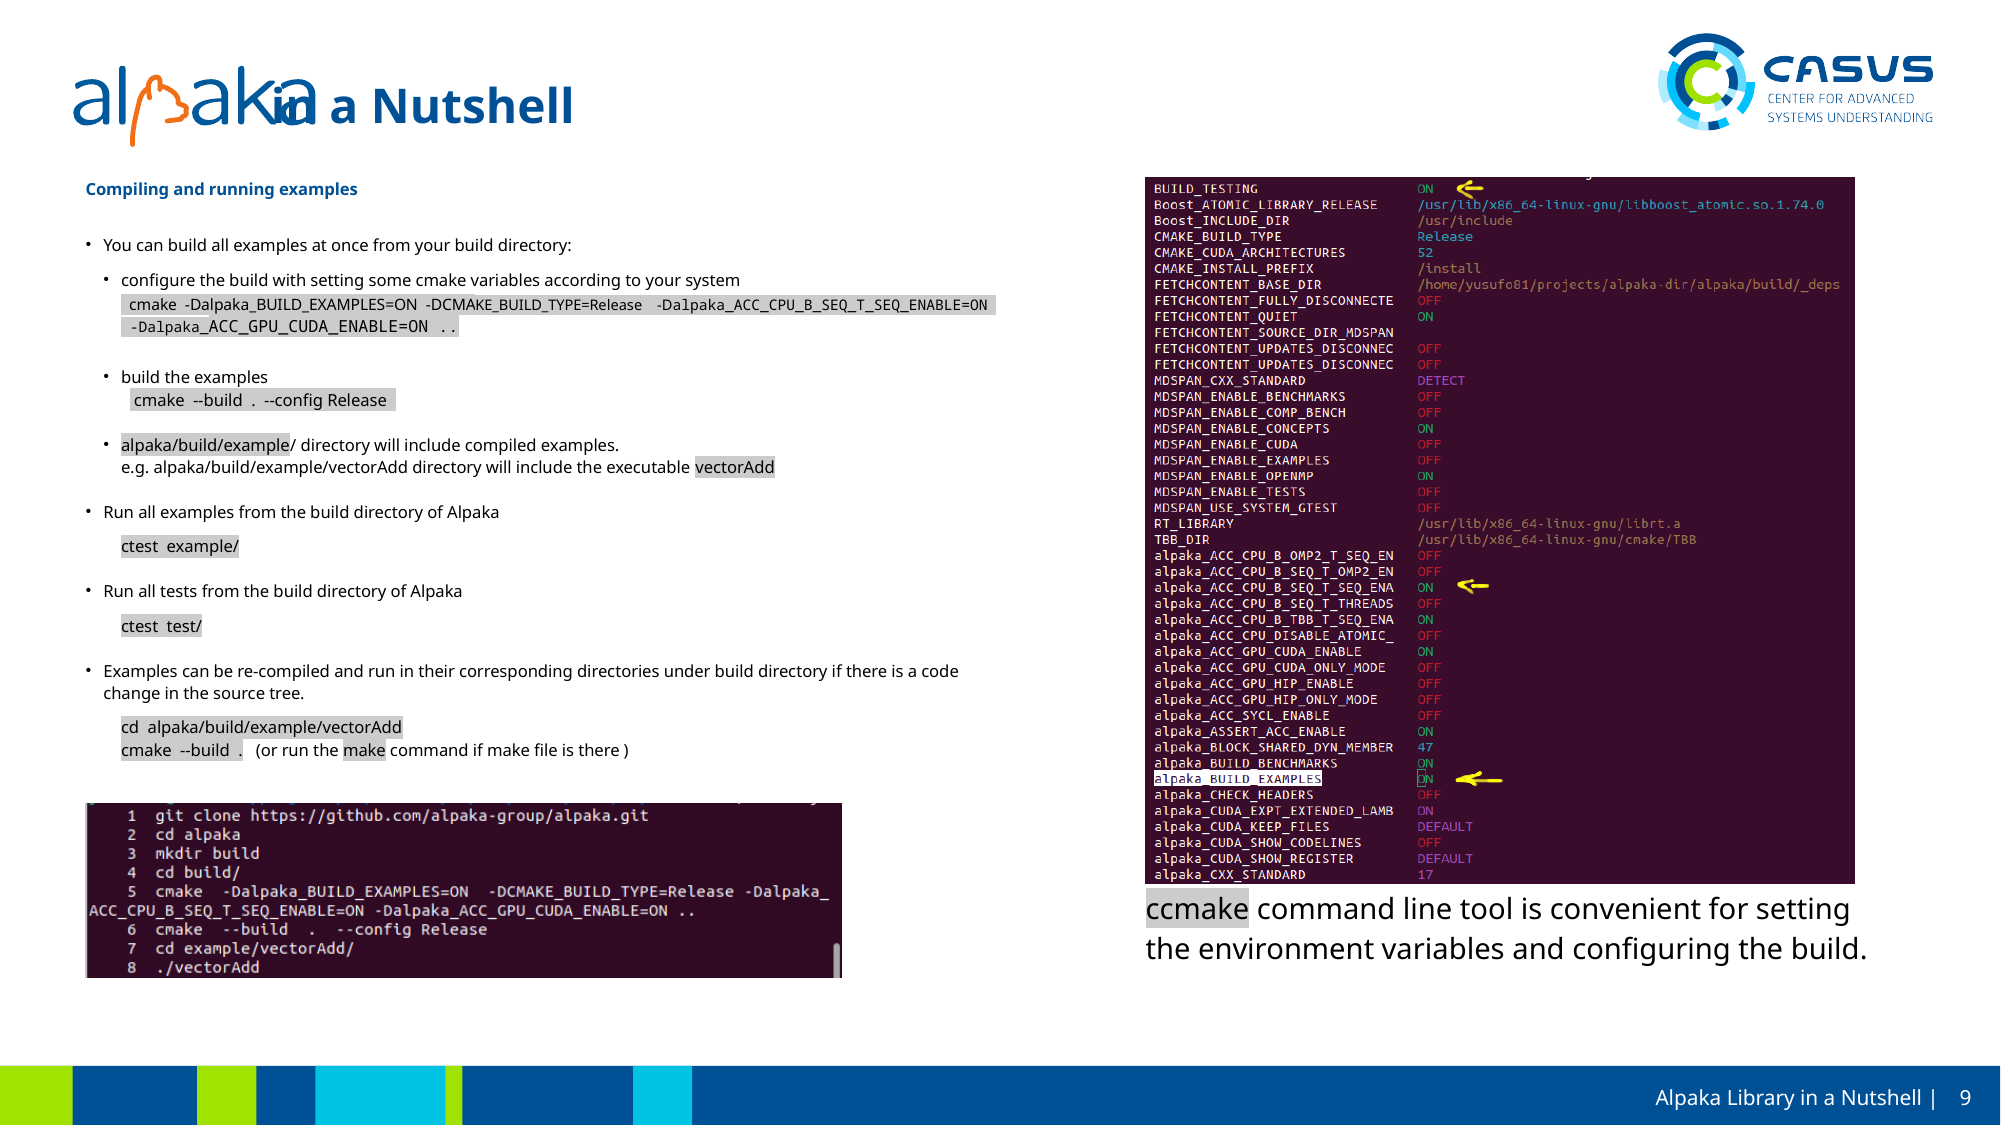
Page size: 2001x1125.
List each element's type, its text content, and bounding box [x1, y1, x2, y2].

list ccmake command line tool is convenient for setting the environment variables and configuring the build. [1145, 888, 1890, 981]
title in a Nutshell [317, 70, 709, 139]
picture [72, 64, 317, 148]
picture [1145, 177, 1855, 884]
picture [85, 803, 842, 978]
list Compiling and running examples You can build all examples at once from your build directory: configure the build with setting some cmake variables according to your system cmake -Dalpaka_BUILD_EXAMPLES=ON -DCMAKE_BUILD_TYPE=Release -Dalpaka_ACC_CPU_B_SEQ_T_SEQ_ENABLE=ON -Dalpaka_ACC_GPU_CUDA_ENABLE=ON .. build the examples cmake --build . --config Release alpaka/build/example/ directory will include compiled examples. e.g. alpaka/build/example/vectorAdd directory will include the executable vectorAdd Run all examples from the build directory of Alpaka ctest example/ Run all tests from the build directory of Alpaka ctest test/ Examples can be re-compiled and run in their corresponding directories under build directory if there is a code change in the source tree. cd alpaka/build/example/vectorAdd cmake --build . (or run the make command if make file is there ) [85, 177, 1004, 815]
picture [1658, 33, 1933, 131]
